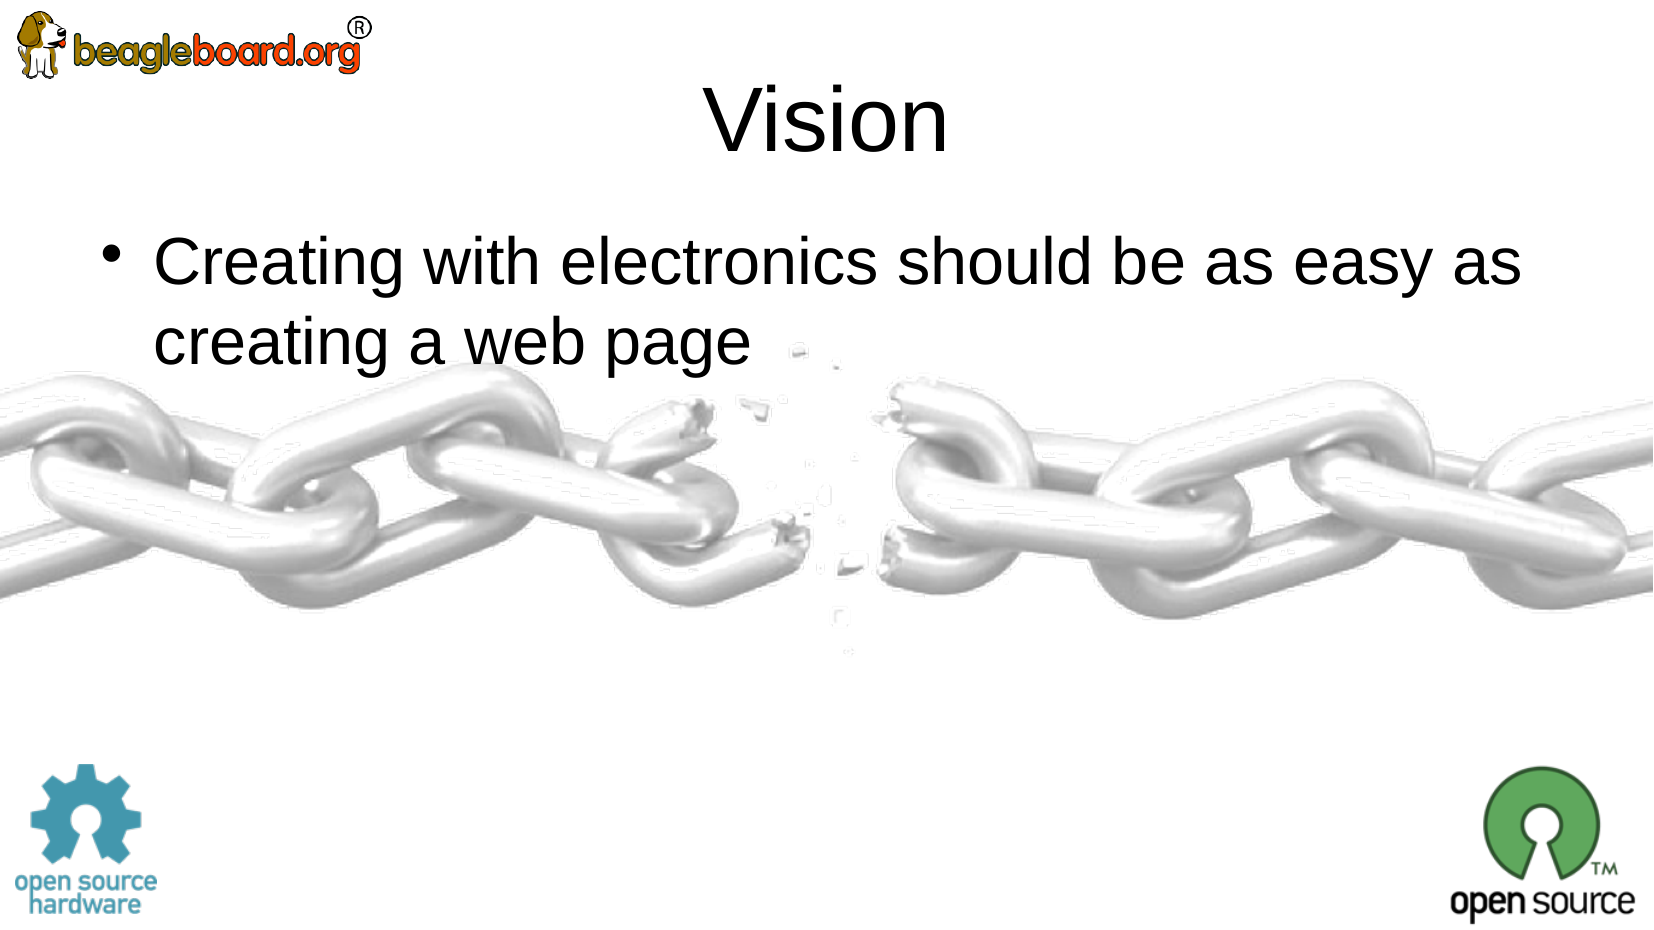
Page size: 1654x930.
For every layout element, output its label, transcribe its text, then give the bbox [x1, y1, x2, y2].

picture [15, 764, 157, 914]
picture [0, 223, 82, 735]
text_box Creating with electronics should be as easy as creating a web page [82, 217, 1571, 757]
picture [1440, 756, 1646, 930]
picture [17, 11, 372, 79]
text_box Vision [82, 36, 1571, 193]
picture [1571, 223, 1653, 735]
